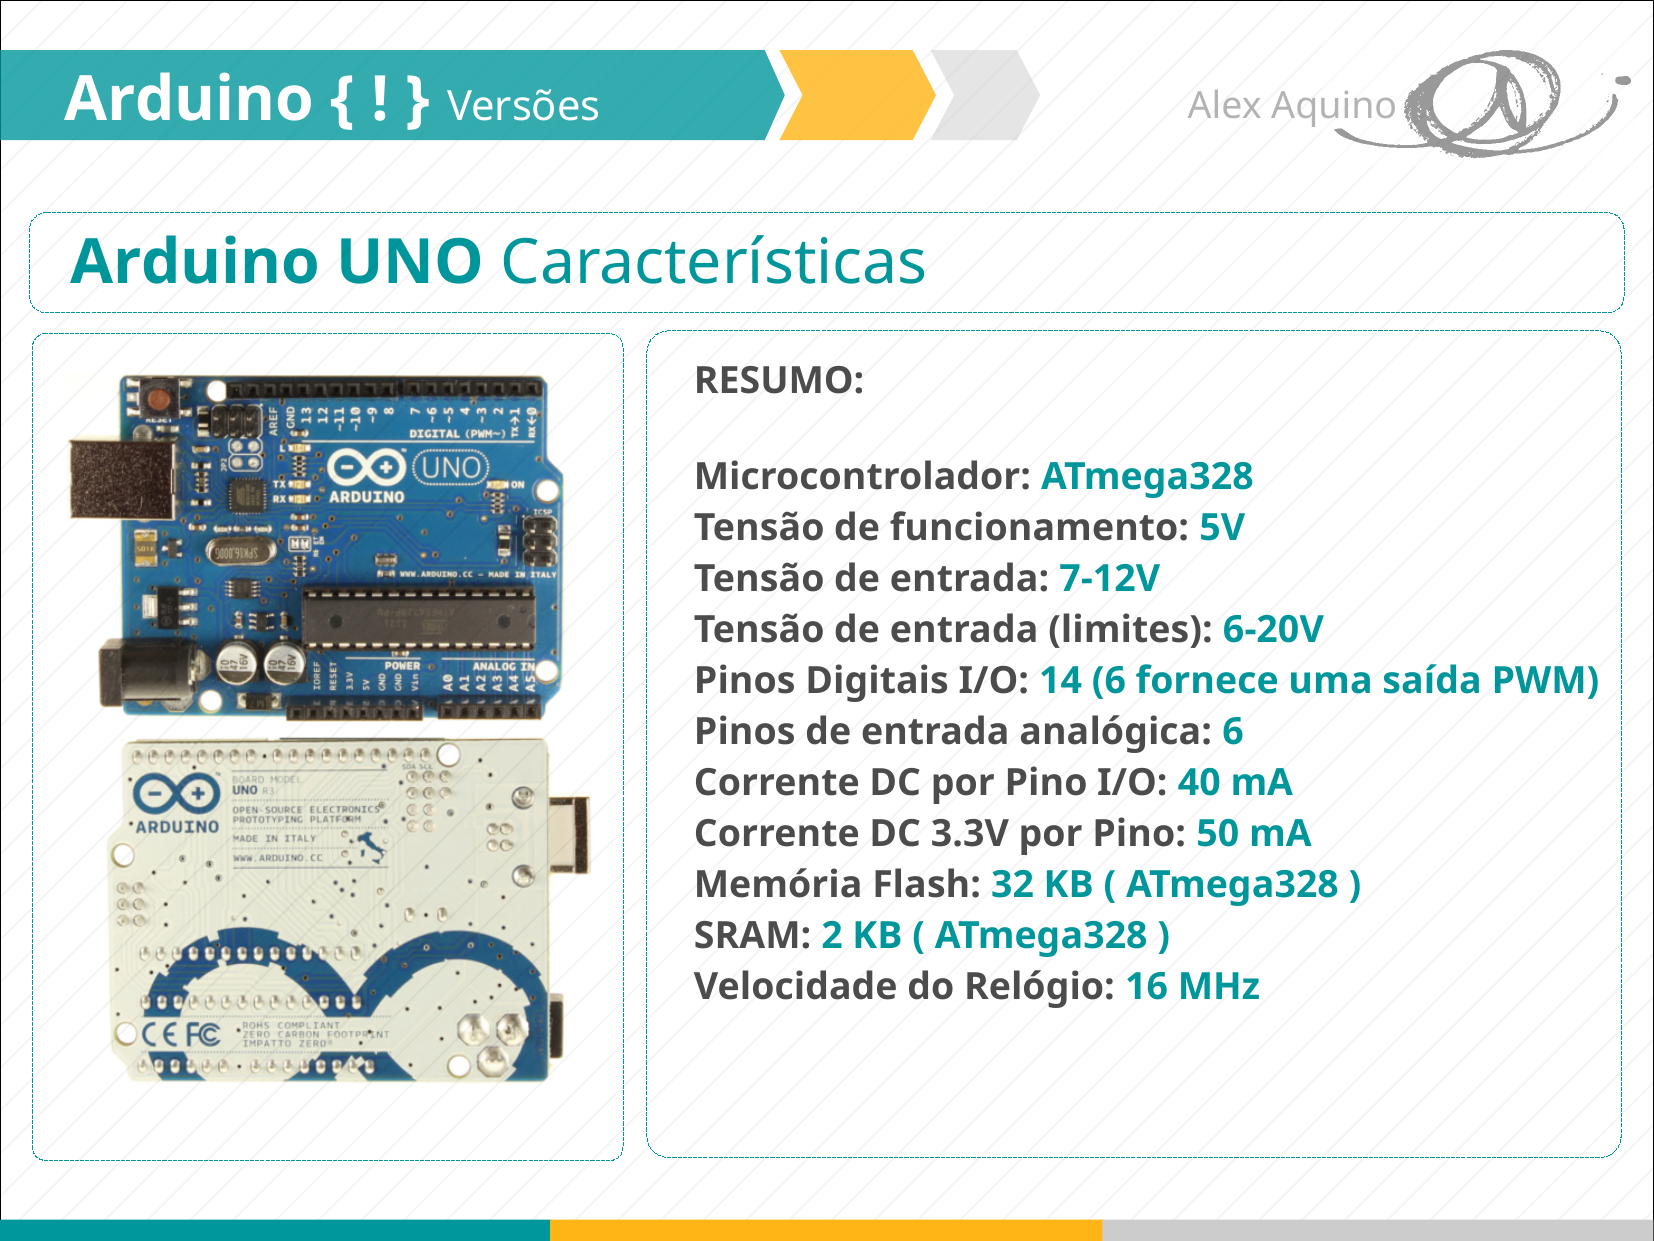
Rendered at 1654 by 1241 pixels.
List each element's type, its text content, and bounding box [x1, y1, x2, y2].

text_box Alex Aquino [1172, 70, 1439, 132]
text_box [0, 0, 1654, 1241]
text_box Arduino { ! } Versões [50, 32, 645, 144]
picture [1322, 36, 1634, 166]
